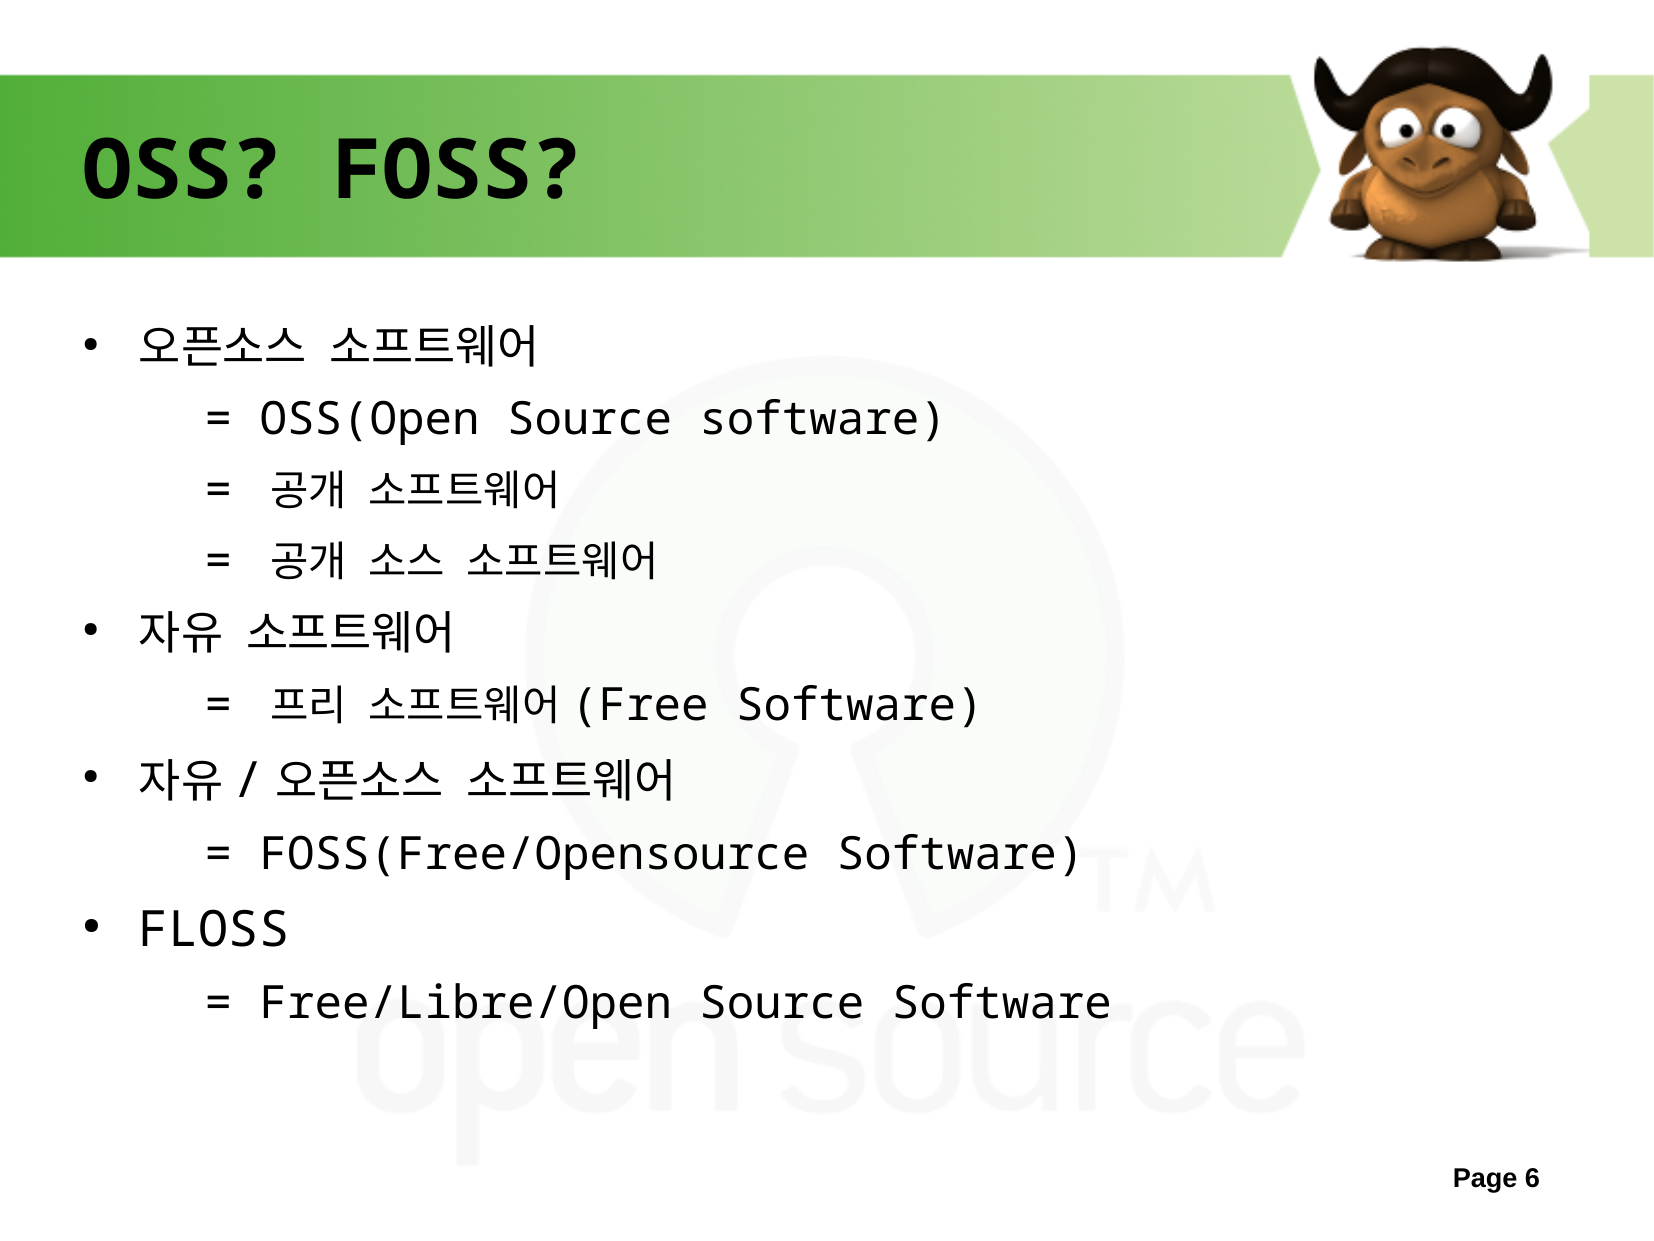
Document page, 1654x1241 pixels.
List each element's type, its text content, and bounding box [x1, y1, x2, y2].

list 오픈소스 소프트웨어 = OSS(Open Source software) = 공개 소프트웨어 = 공개 소스 소프트웨어 자유 소프트웨어 = 프리 소프트웨어(Free Software) 자유/오픈소스 소프트웨어 = FOSS(Free/Opensource Software) FLOSS = Free/Libre/Open Source Software [82, 290, 1571, 1146]
picture [0, 0, 1654, 1241]
title OSS? FOSS? [82, 61, 1571, 269]
